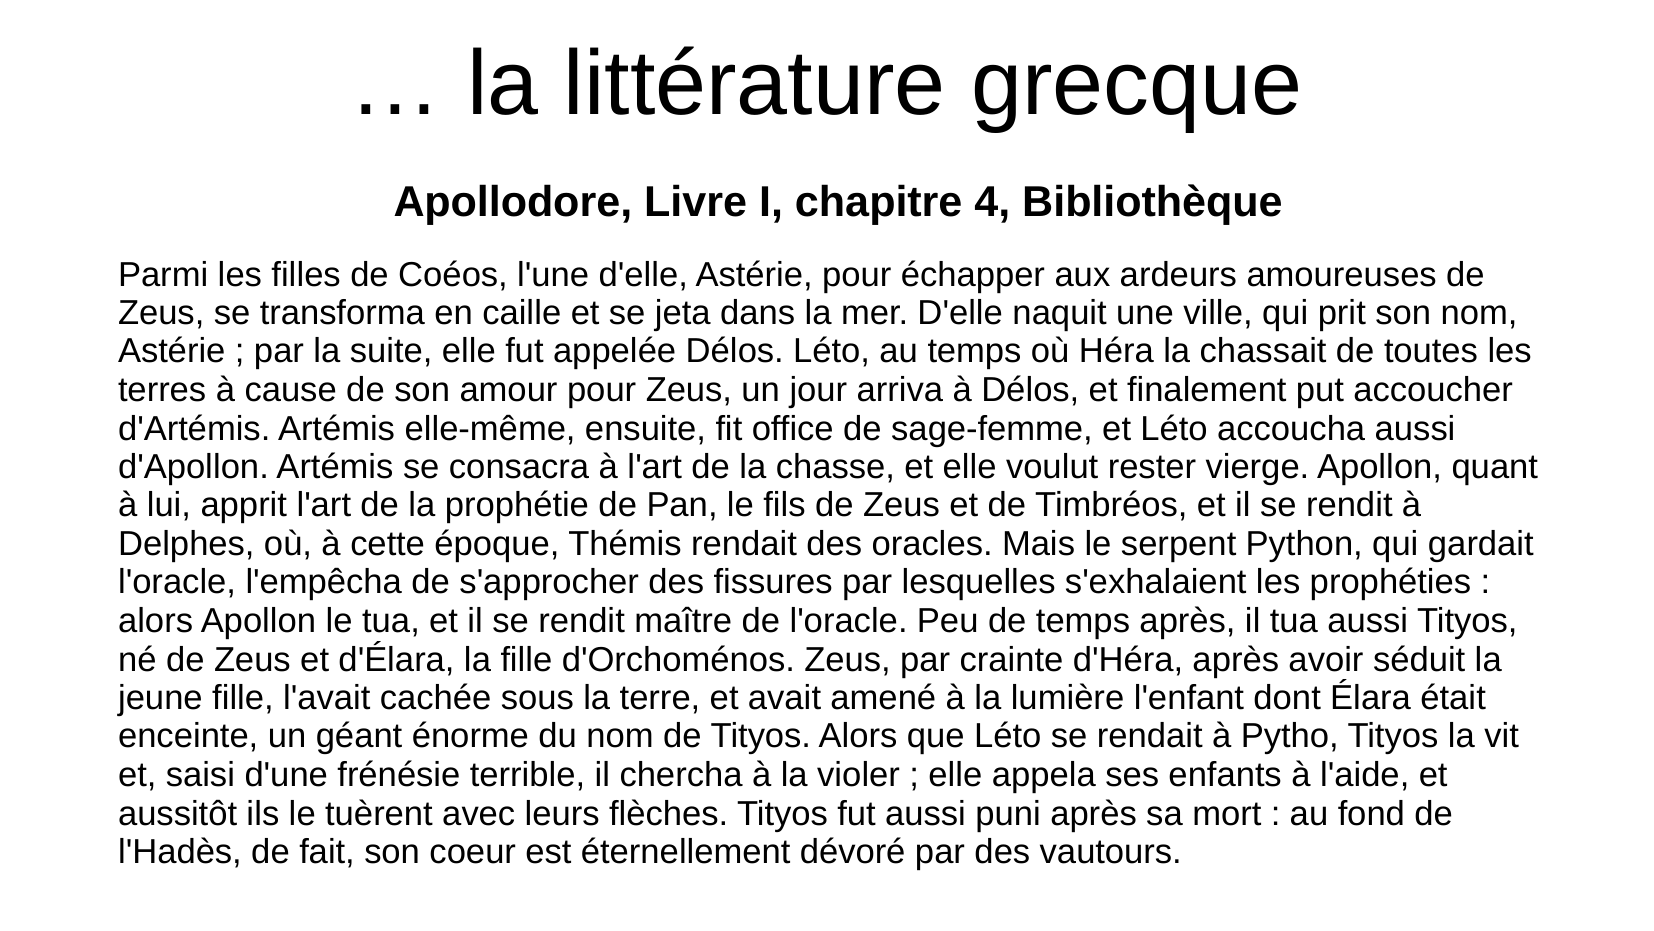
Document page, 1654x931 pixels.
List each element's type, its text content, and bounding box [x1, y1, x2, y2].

list Apollodore, Livre I, chapitre 4, Bibliothèque Parmi les filles de Coéos, l'une d'elle, Astérie, pour échapper aux ardeurs amoureuses de Zeus, se transforma en caille et se jeta dans la mer. D'elle naquit une ville, qui prit son nom, Astérie ; par la suite, elle fut appelée Délos. Léto, au temps où Héra la chassait de toutes les terres à cause de son amour pour Zeus, un jour arriva à Délos, et finalement put accoucher d'Artémis. Artémis elle-même, ensuite, fit office de sage-femme, et Léto accoucha aussi d'Apollon. Artémis se consacra à l'art de la chasse, et elle voulut rester vierge. Apollon, quant à lui, apprit l'art de la prophétie de Pan, le fils de Zeus et de Timbréos, et il se rendit à Delphes, où, à cette époque, Thémis rendait des oracles. Mais le serpent Python, qui gardait l'oracle, l'empêcha de s'approcher des fissures par lesquelles s'exhalaient les prophéties : alors Apollon le tua, et il se rendit maître de l'oracle. Peu de temps après, il tua aussi Tityos, né de Zeus et d'Élara, la fille d'Orchoménos. Zeus, par crainte d'Héra, après avoir séduit la jeune fille, l'avait cachée sous la terre, et avait amené à la lumière l'enfant dont Élara était enceinte, un géant énorme du nom de Tityos. Alors que Léto se rendait à Pytho, Tityos la vit et, saisi d'une frénésie terrible, il chercha à la violer ; elle appela ses enfants à l'aide, et aussitôt ils le tuèrent avec leurs flèches. Tityos fut aussi puni après sa mort : au fond de l'Hadès, de fait, son coeur est éternellement dévoré par des vautours. [47, 177, 1560, 931]
title … la littérature grecque [82, 0, 1571, 156]
